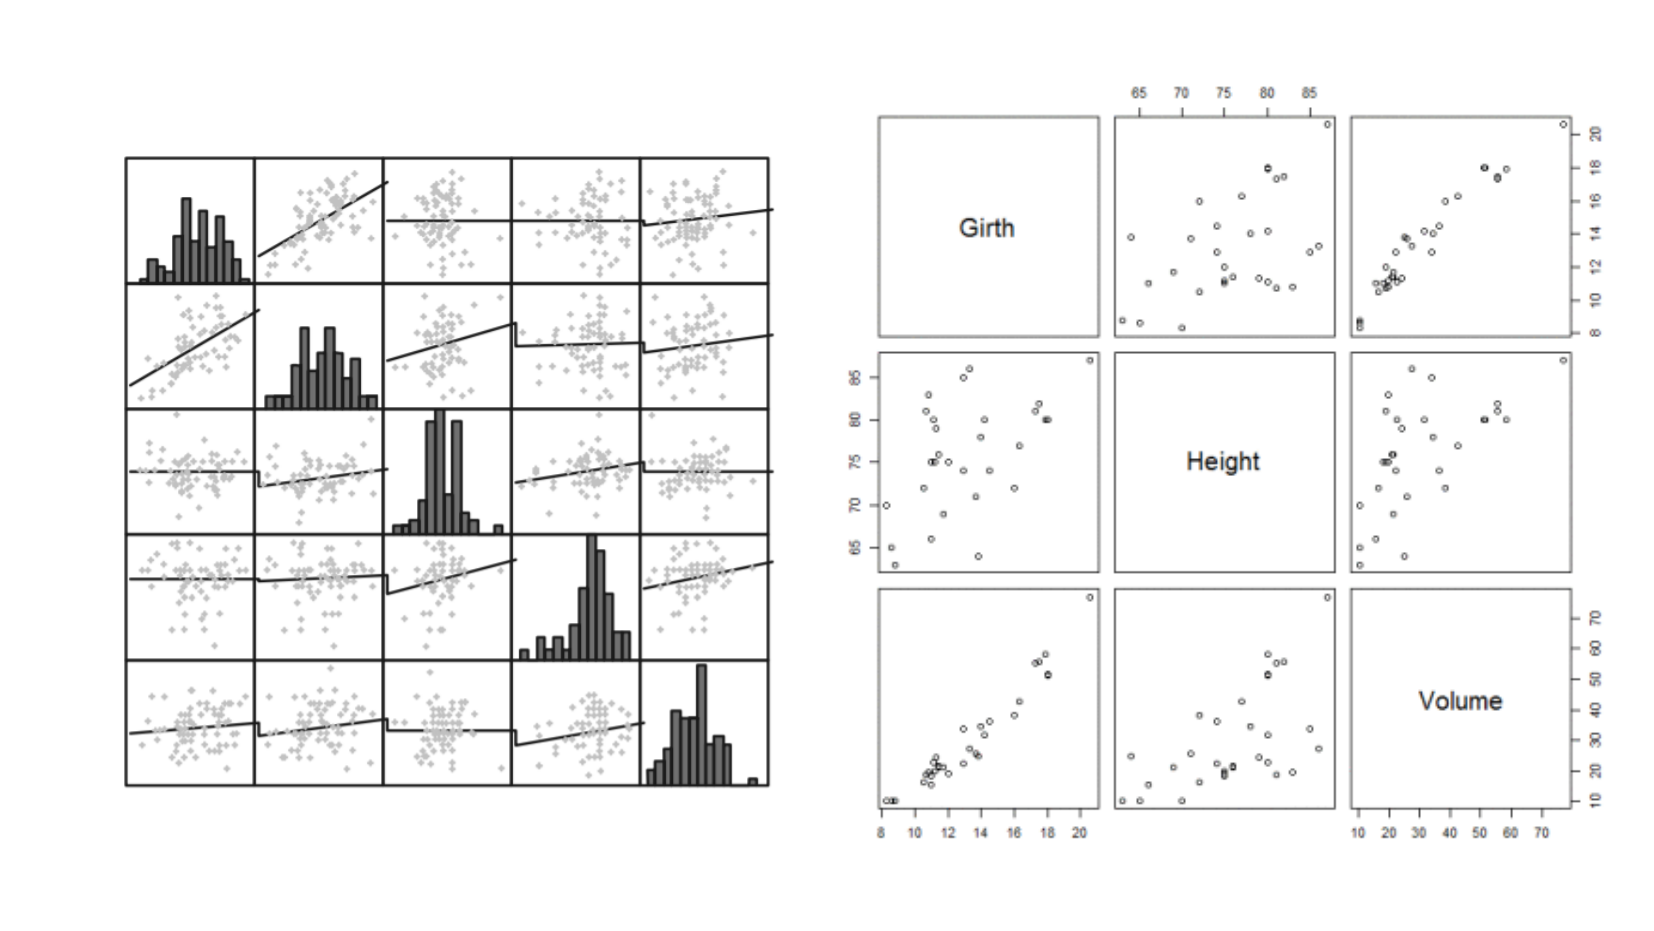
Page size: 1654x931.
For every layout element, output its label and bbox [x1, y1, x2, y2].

picture [0, 46, 1654, 875]
